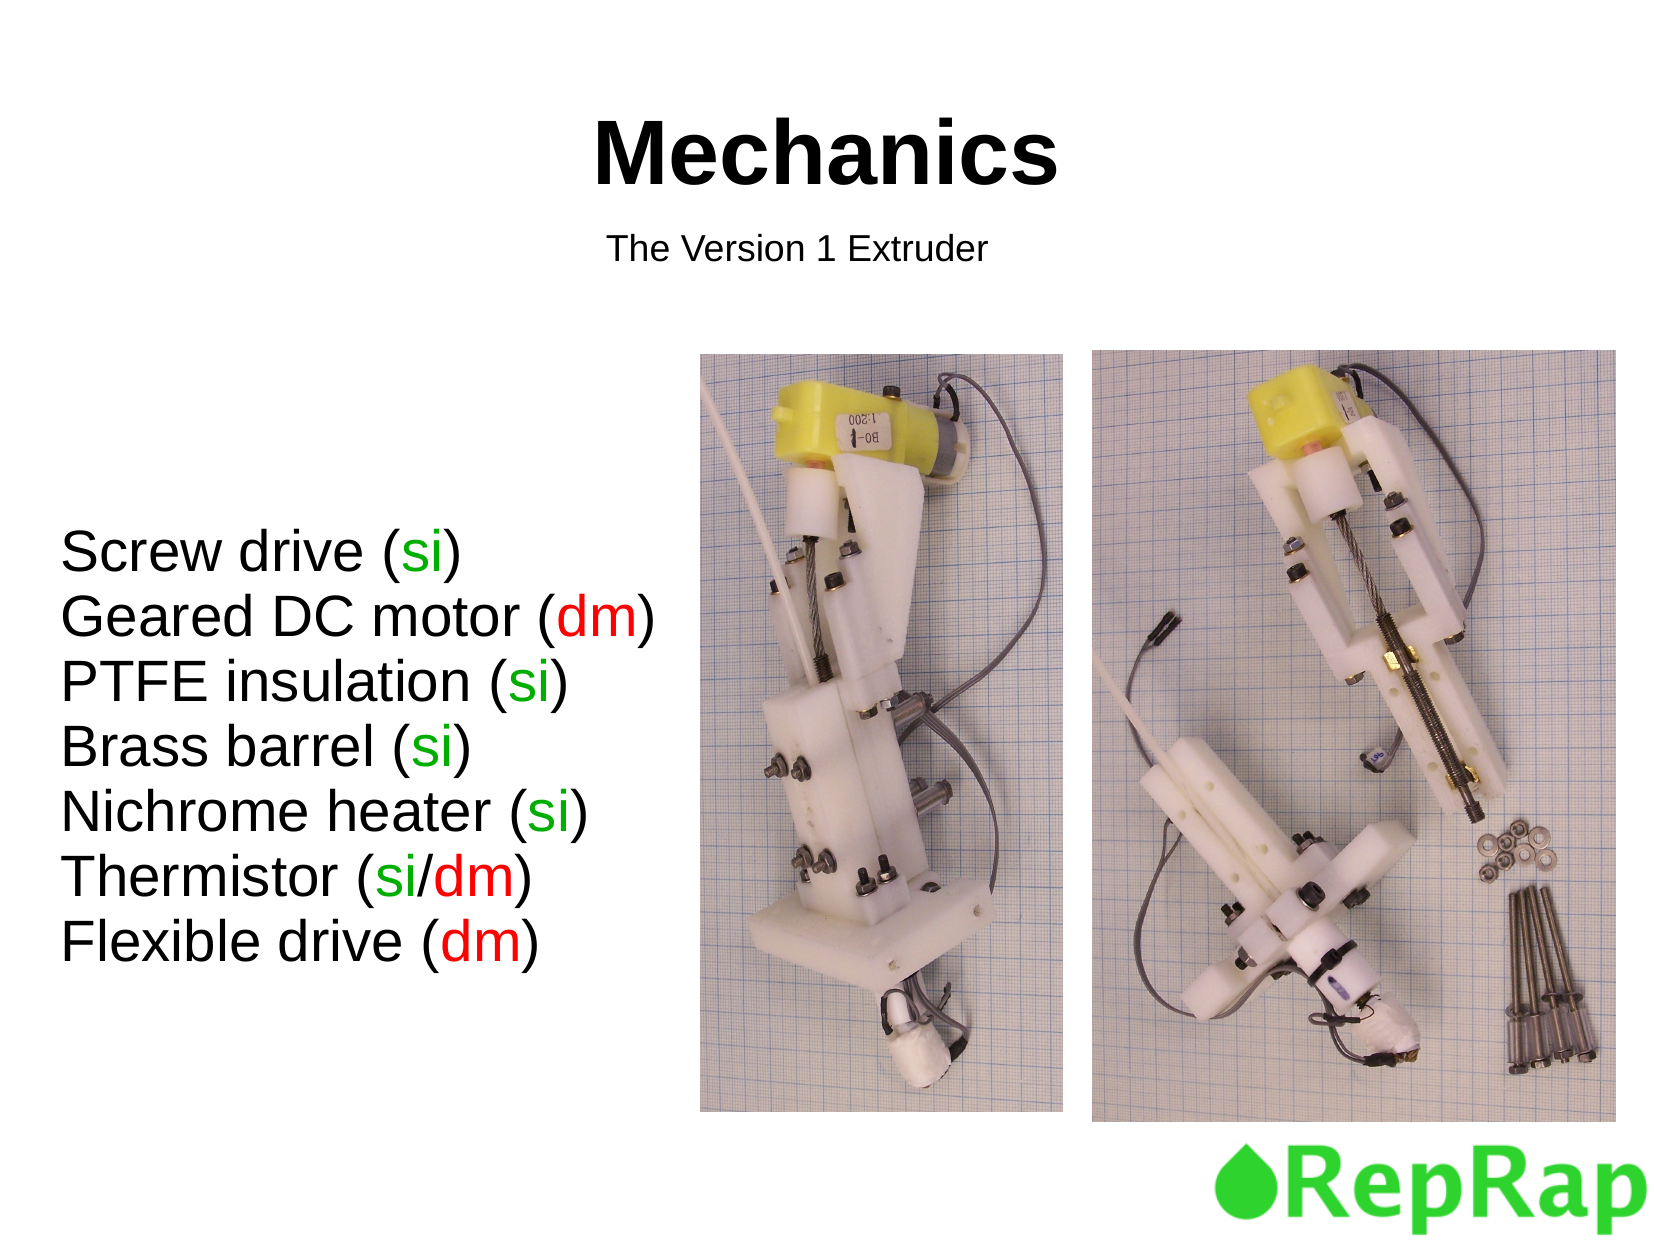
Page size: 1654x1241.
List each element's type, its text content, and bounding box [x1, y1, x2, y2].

title Mechanics [82, 56, 1571, 250]
text_box The Version 1 Extruder [29, 220, 1565, 407]
picture [1210, 1140, 1653, 1241]
text_box Screw drive (si) Geared DC motor (dm) PTFE insulation (si) Brass barrel (si) Nichrome heater (si) Thermistor (si/dm) Flexible drive (dm) [29, 511, 739, 1034]
picture [700, 354, 1063, 1112]
picture [1092, 350, 1616, 1123]
